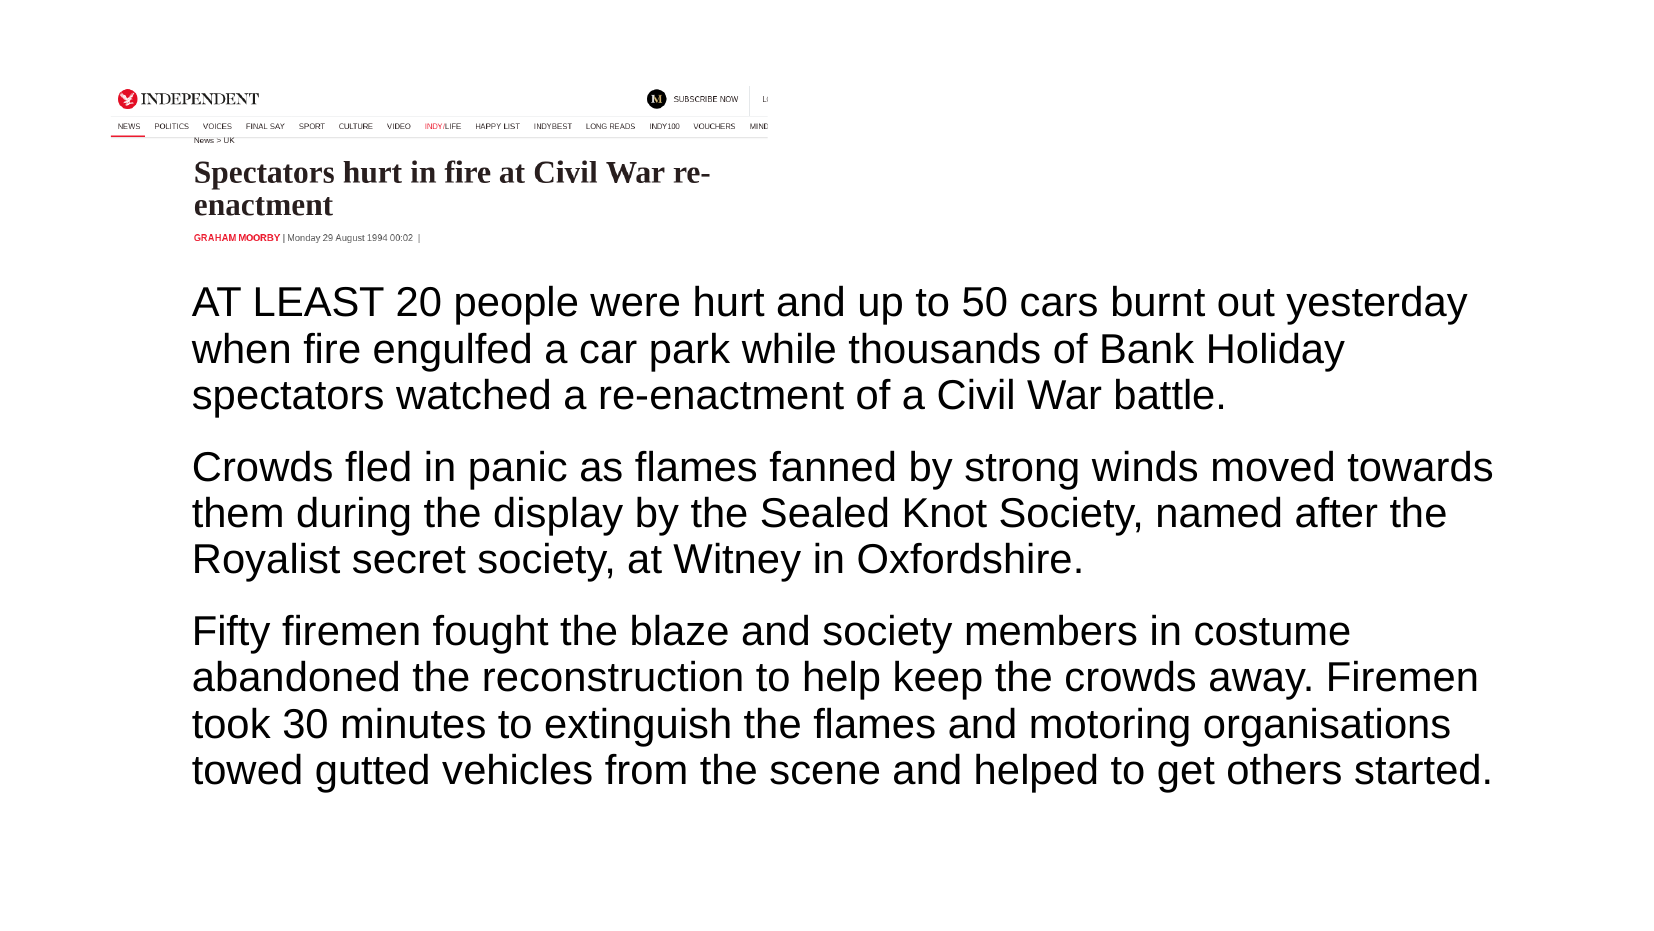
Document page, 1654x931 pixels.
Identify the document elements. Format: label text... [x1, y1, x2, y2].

text_box AT LEAST 20 people were hurt and up to 50 cars burnt out yesterday when fire engulfed a car park while thousands of Bank Holiday spectators watched a re-enactment of a Civil War battle. Crowds fled in panic as flames fanned by strong winds moved towards them during the display by the Sealed Knot Society, named after the Royalist secret society, at Witney in Oxfordshire. Fifty firemen fought the blaze and society members in costume abandoned the reconstruction to help keep the crowds away. Firemen took 30 minutes to extinguish the flames and motoring organisations towed gutted vehicles from the scene and helped to get others started. [177, 271, 1548, 873]
picture [110, 86, 768, 260]
